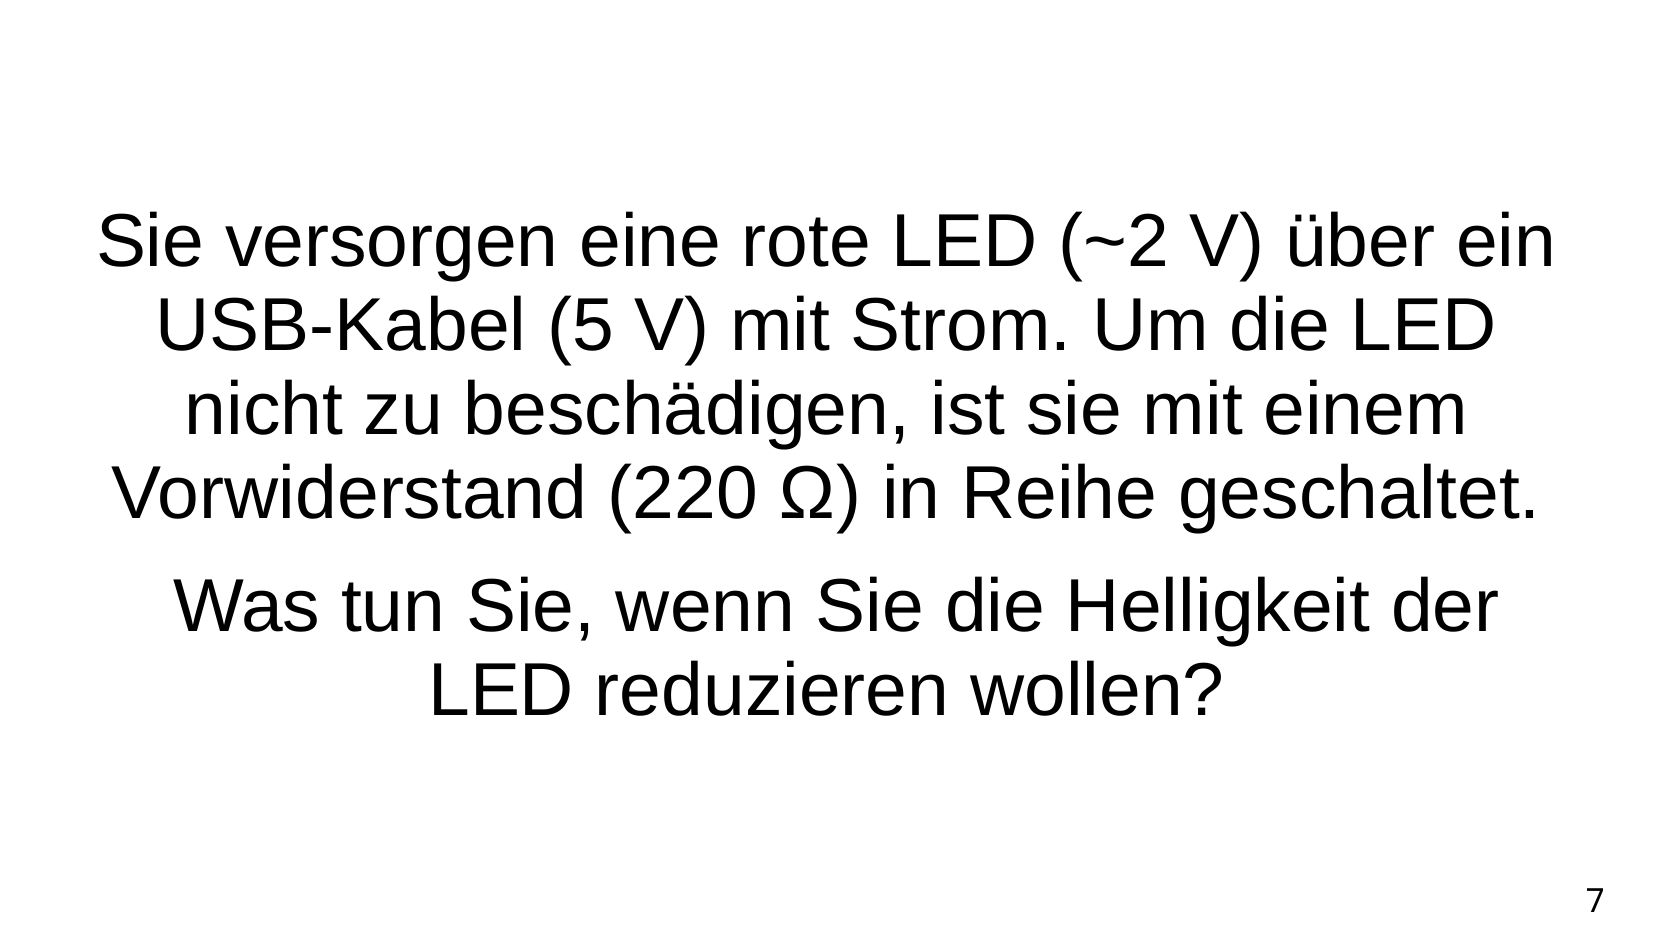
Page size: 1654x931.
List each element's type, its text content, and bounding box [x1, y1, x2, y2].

list Sie versorgen eine rote LED (~2 V) über ein USB-Kabel (5 V) mit Strom. Um die LED nicht zu beschädigen, ist sie mit einem Vorwiderstand (220 Ω) in Reihe geschaltet. Was tun Sie, wenn Sie die Helligkeit der LED reduzieren wollen? [82, 90, 1571, 841]
